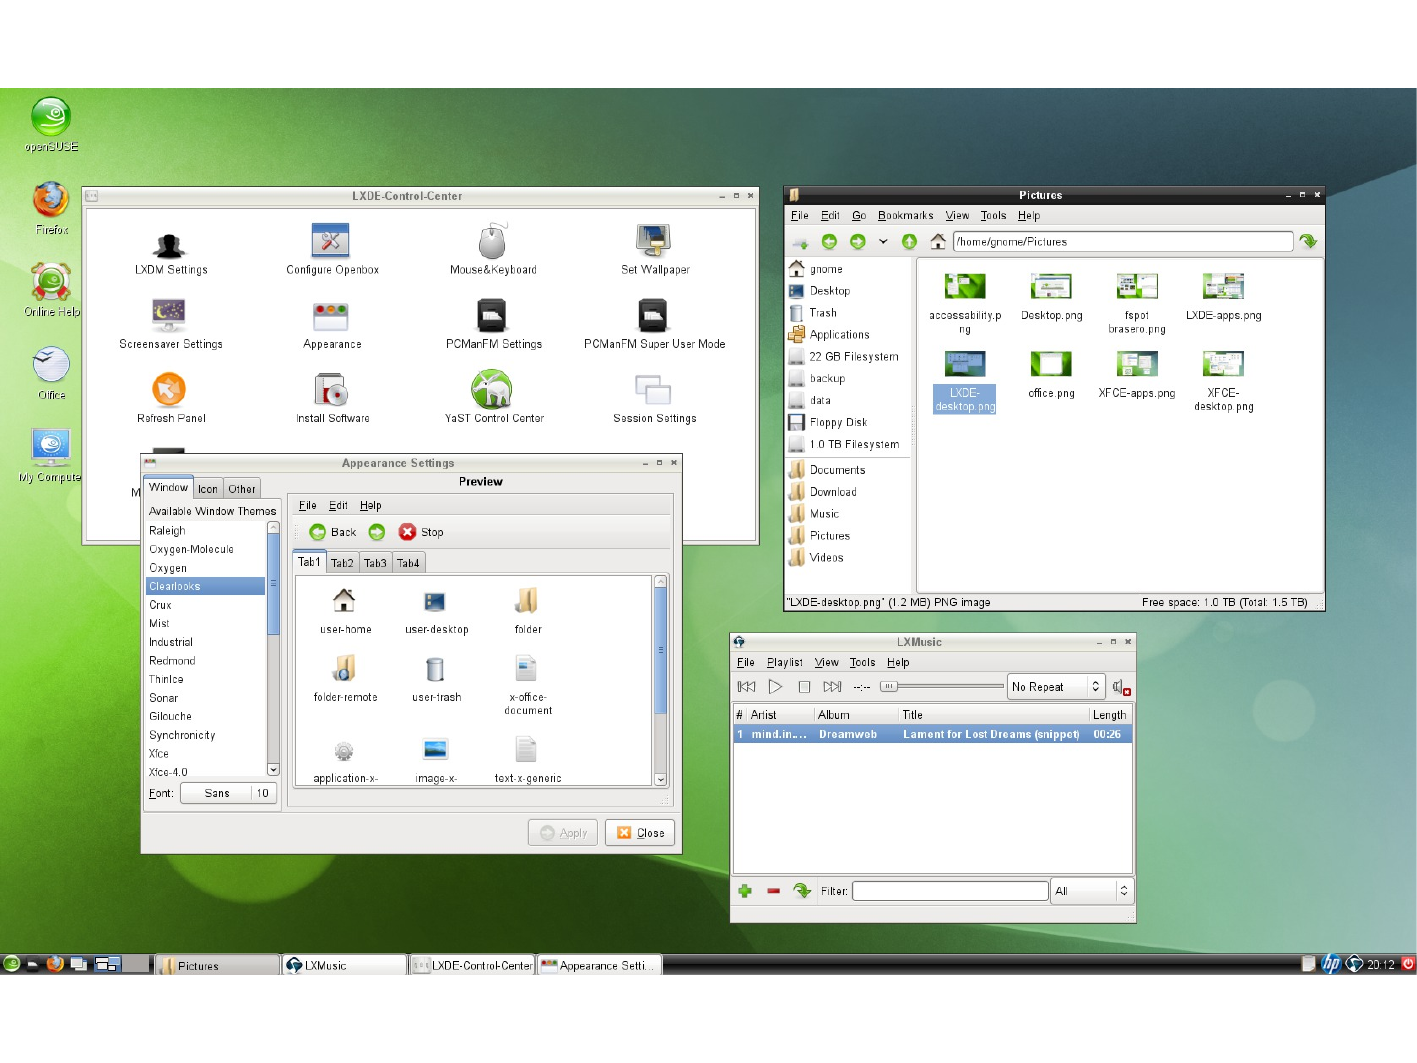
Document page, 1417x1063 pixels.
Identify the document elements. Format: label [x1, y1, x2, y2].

picture [0, 88, 1417, 975]
